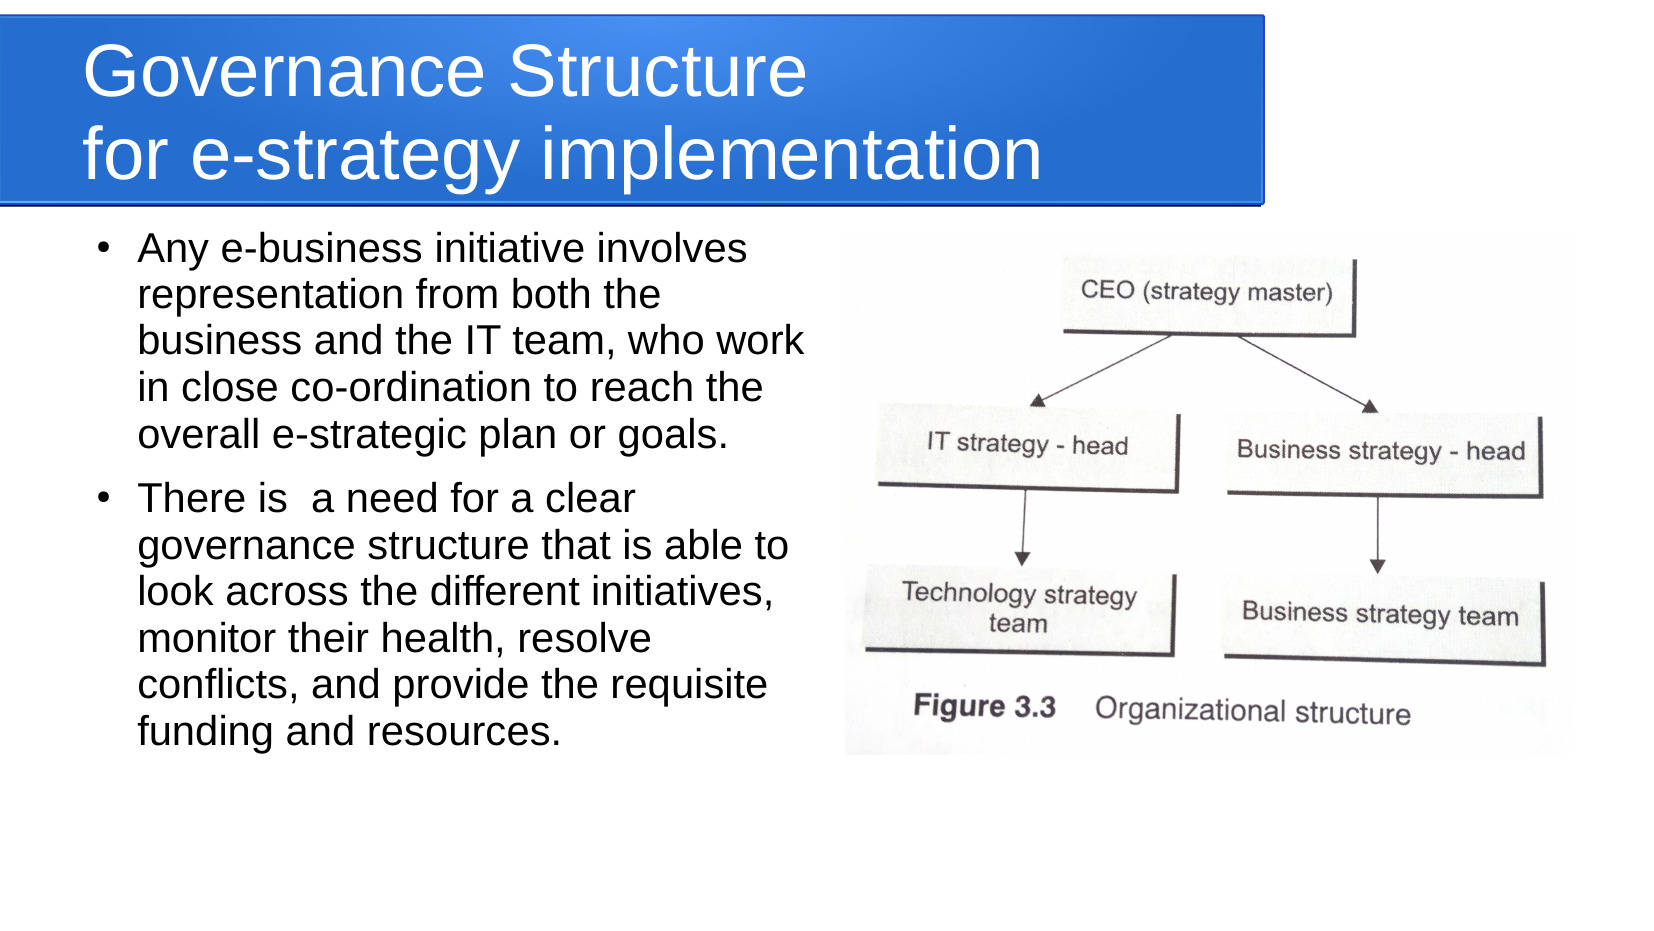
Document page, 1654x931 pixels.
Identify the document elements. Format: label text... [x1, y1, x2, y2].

list Any e-business initiative involves representation from both the business and the IT team, who work in close co-ordination to reach the overall e-strategic plan or goals. There is a need for a clear governance structure that is able to look across the different initiatives, monitor their health, resolve conflicts, and provide the requisite funding and resources. [82, 224, 809, 764]
title Governance Structure for e-strategy implementation [82, 29, 1235, 196]
picture [845, 233, 1572, 755]
